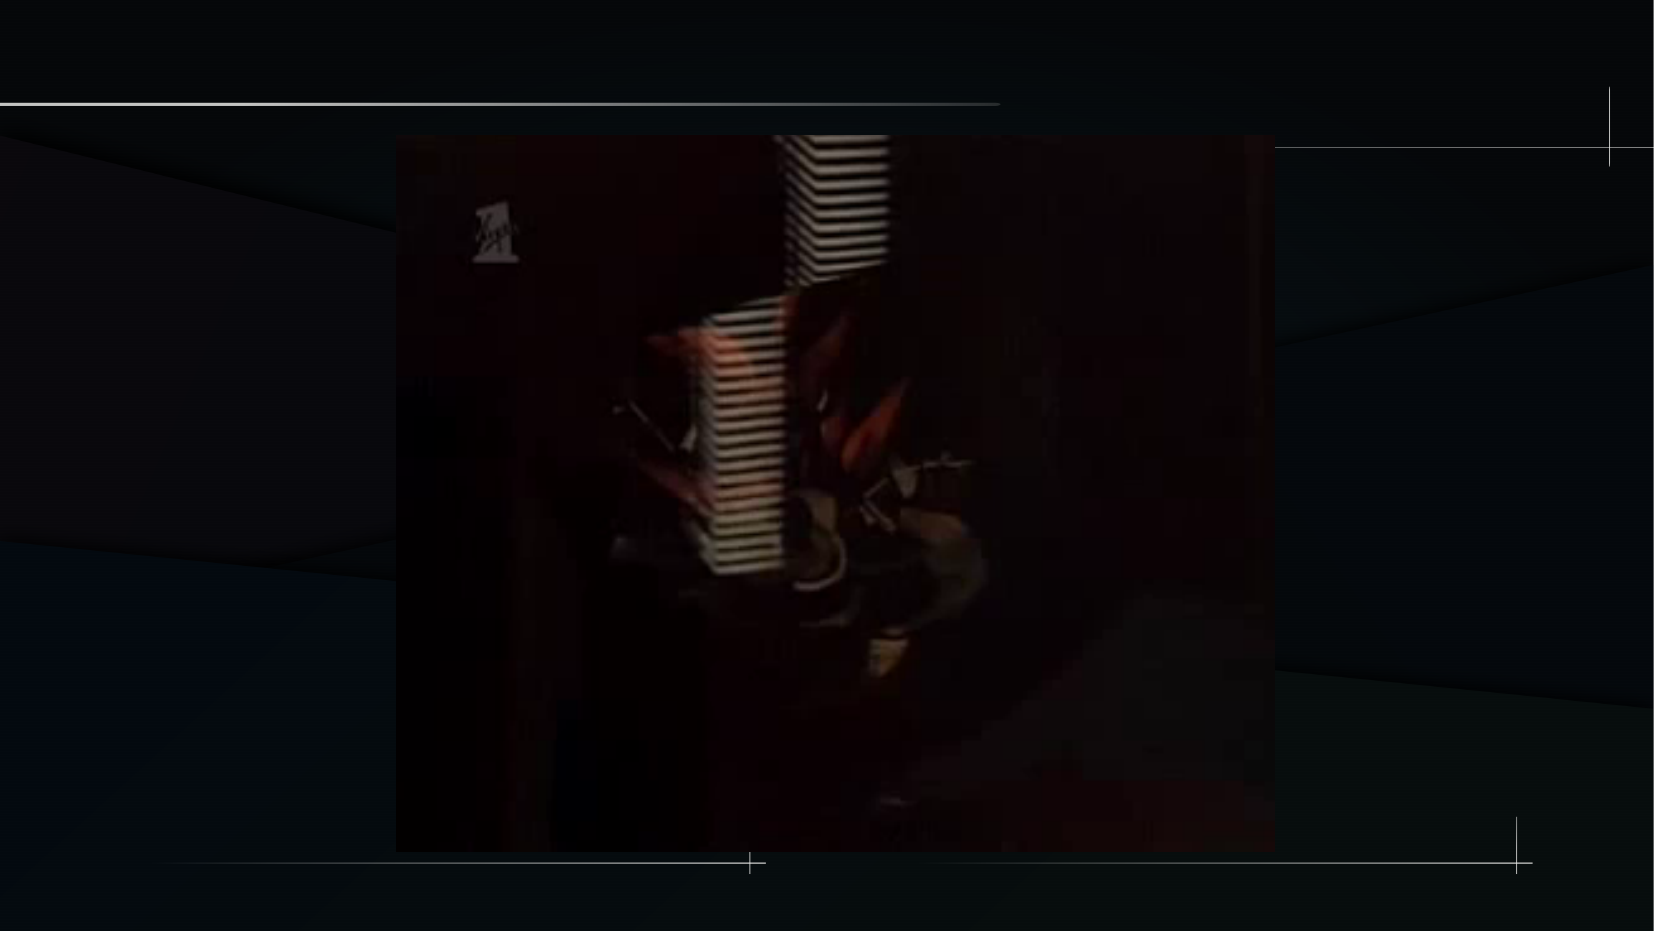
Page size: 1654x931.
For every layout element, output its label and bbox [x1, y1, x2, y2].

picture [0, 0, 1654, 931]
text_box [395, 135, 1276, 853]
